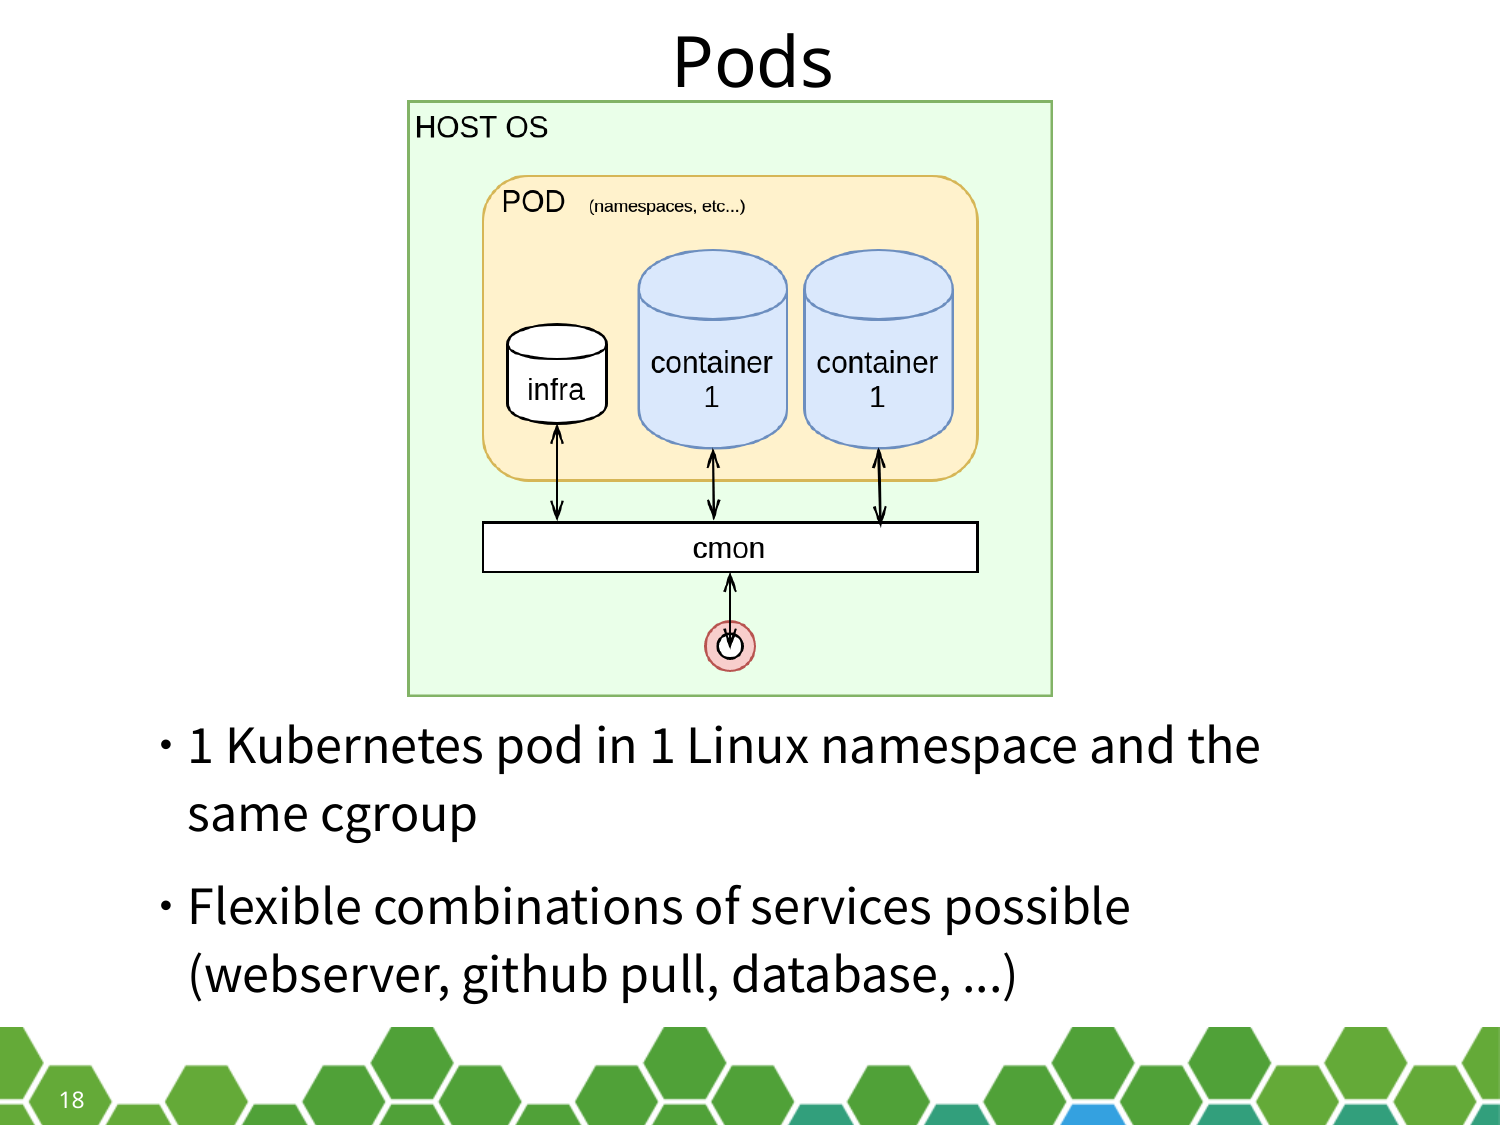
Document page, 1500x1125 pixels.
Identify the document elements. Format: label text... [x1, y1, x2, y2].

list 1 Kubernetes pod in 1 Linux namespace and the same cgroup Flexible combinations of services possible (webserver, github pull, database, ...) [159, 710, 1396, 1022]
picture [407, 100, 1055, 699]
title Pods [135, 0, 1372, 141]
picture [0, 1027, 1500, 1125]
